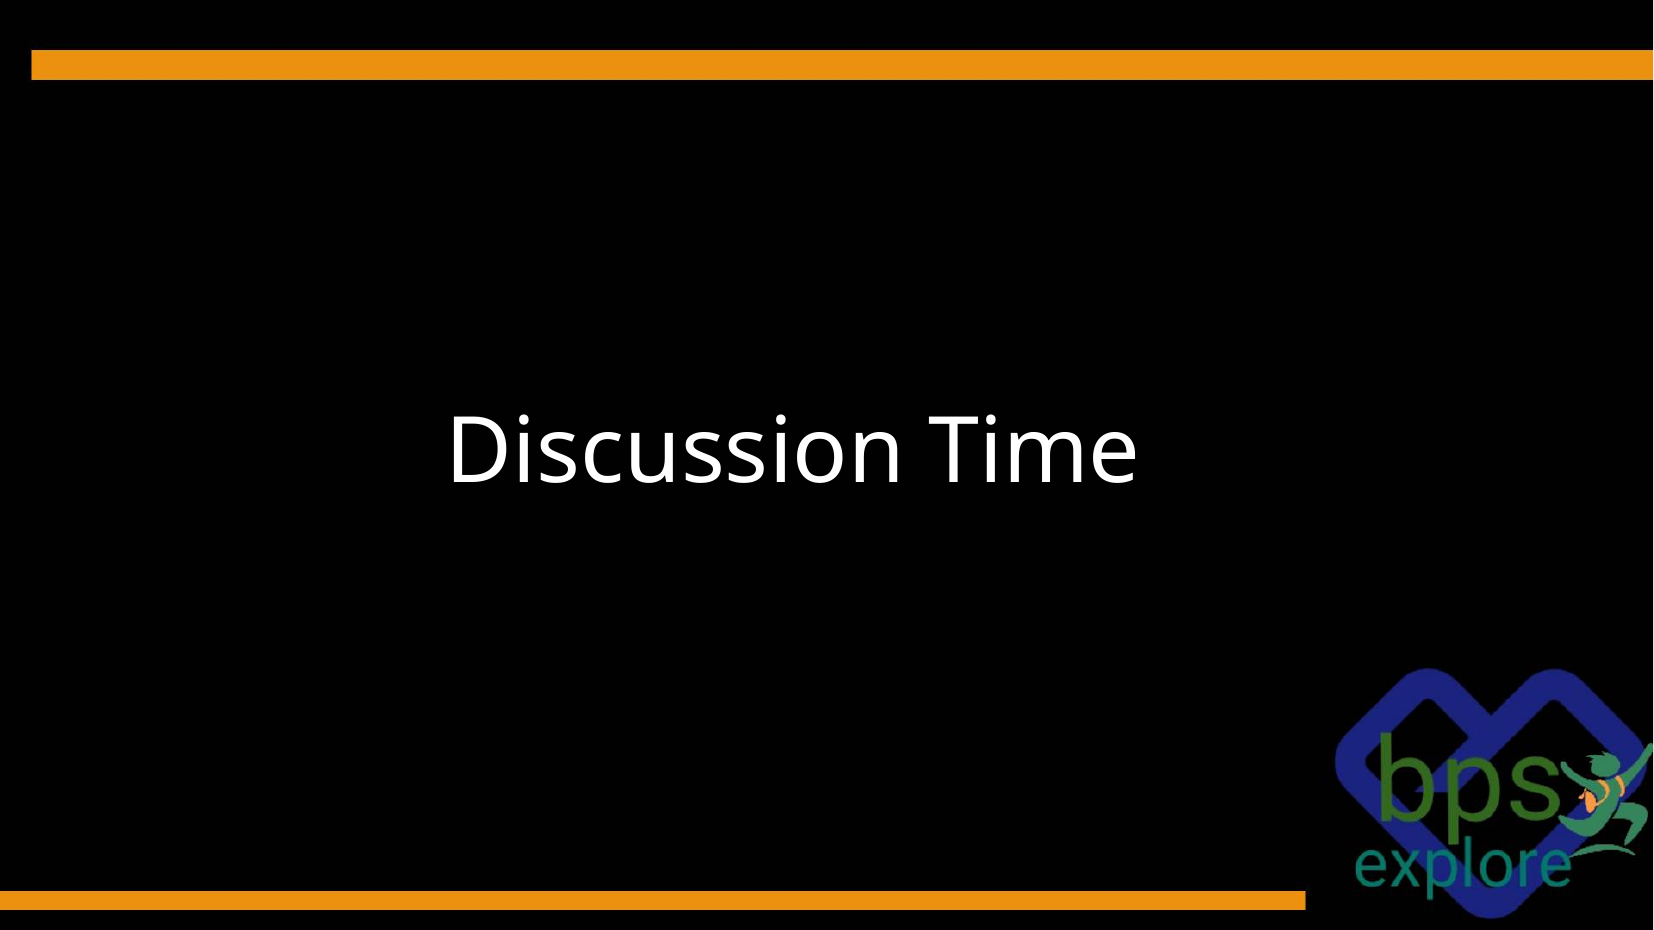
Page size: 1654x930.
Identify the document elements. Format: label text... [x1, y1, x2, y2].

picture [0, 0, 1654, 930]
title Discussion Time [49, 369, 1538, 526]
